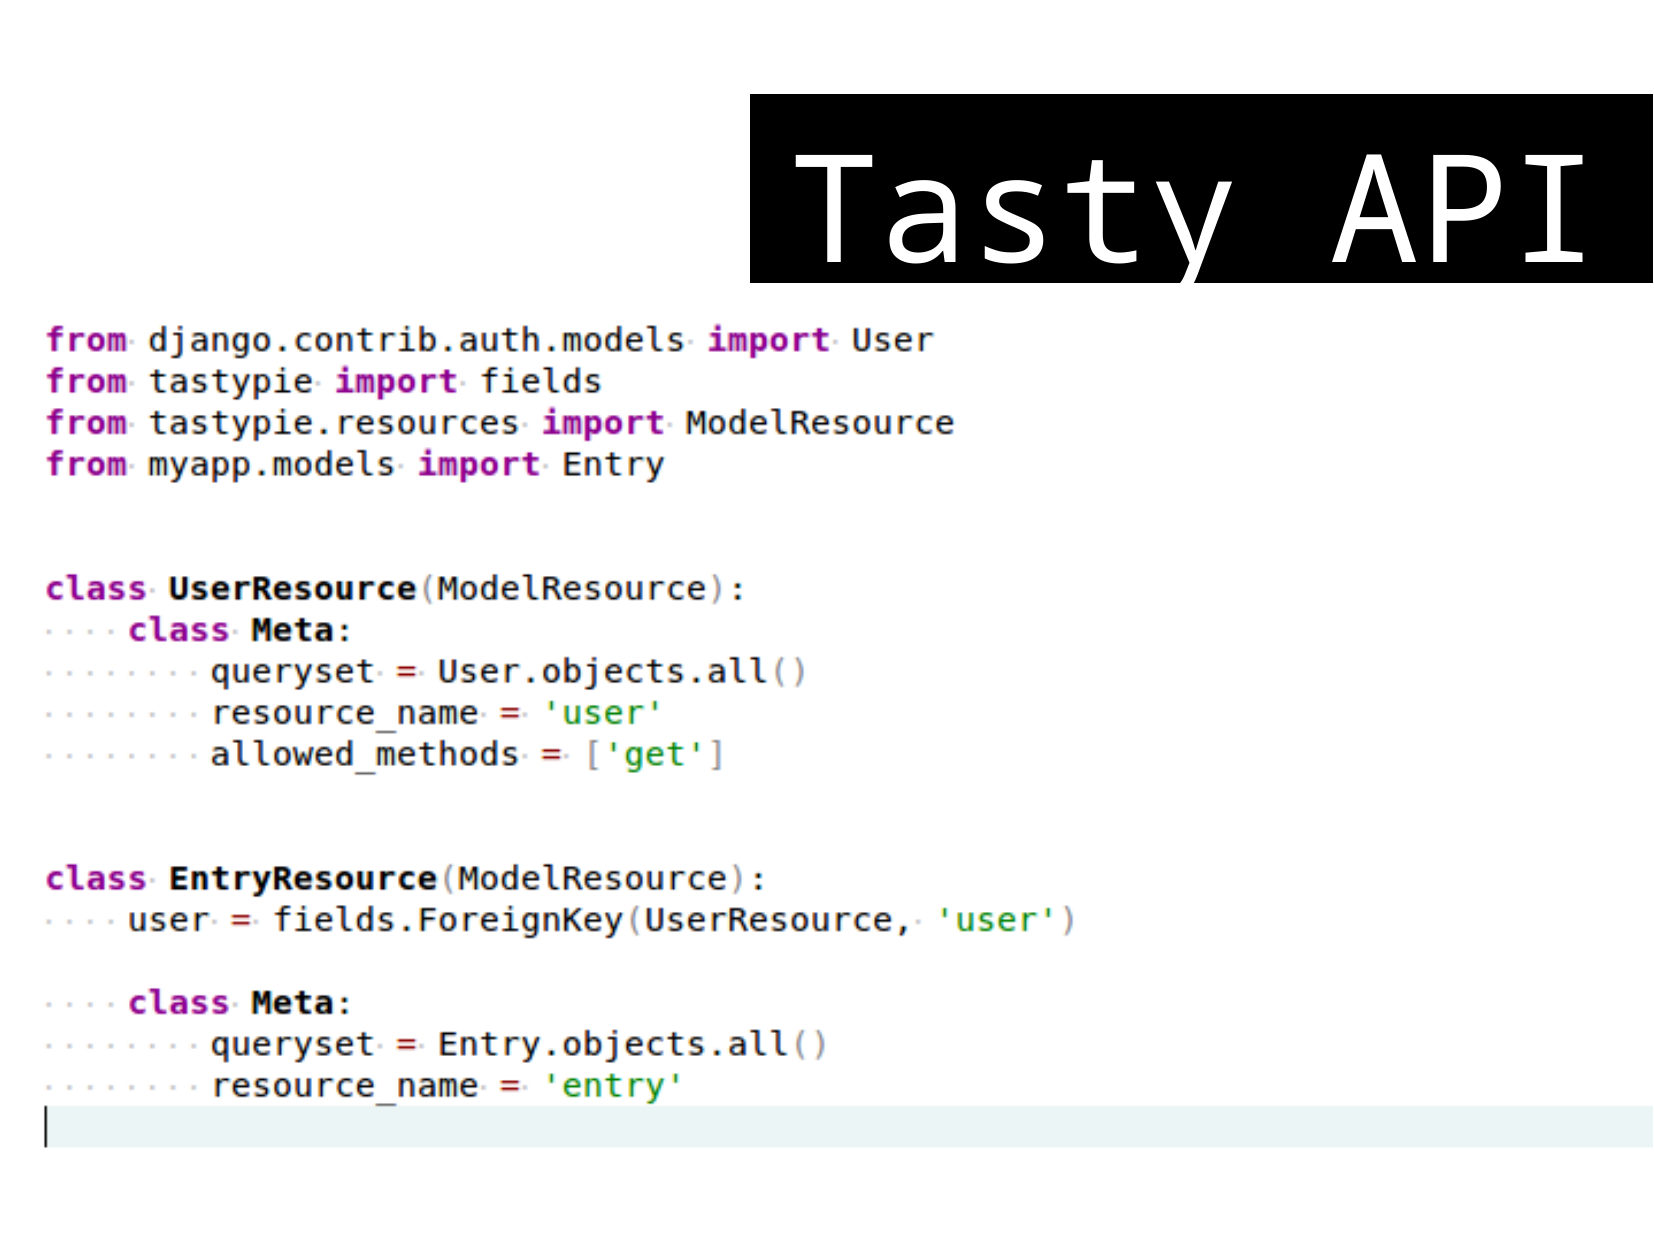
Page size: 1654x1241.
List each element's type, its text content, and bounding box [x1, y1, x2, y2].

text_box Tasty API [775, 94, 1638, 284]
picture [36, 315, 1653, 1171]
text_box [750, 94, 775, 283]
text_box [1638, 94, 1653, 283]
